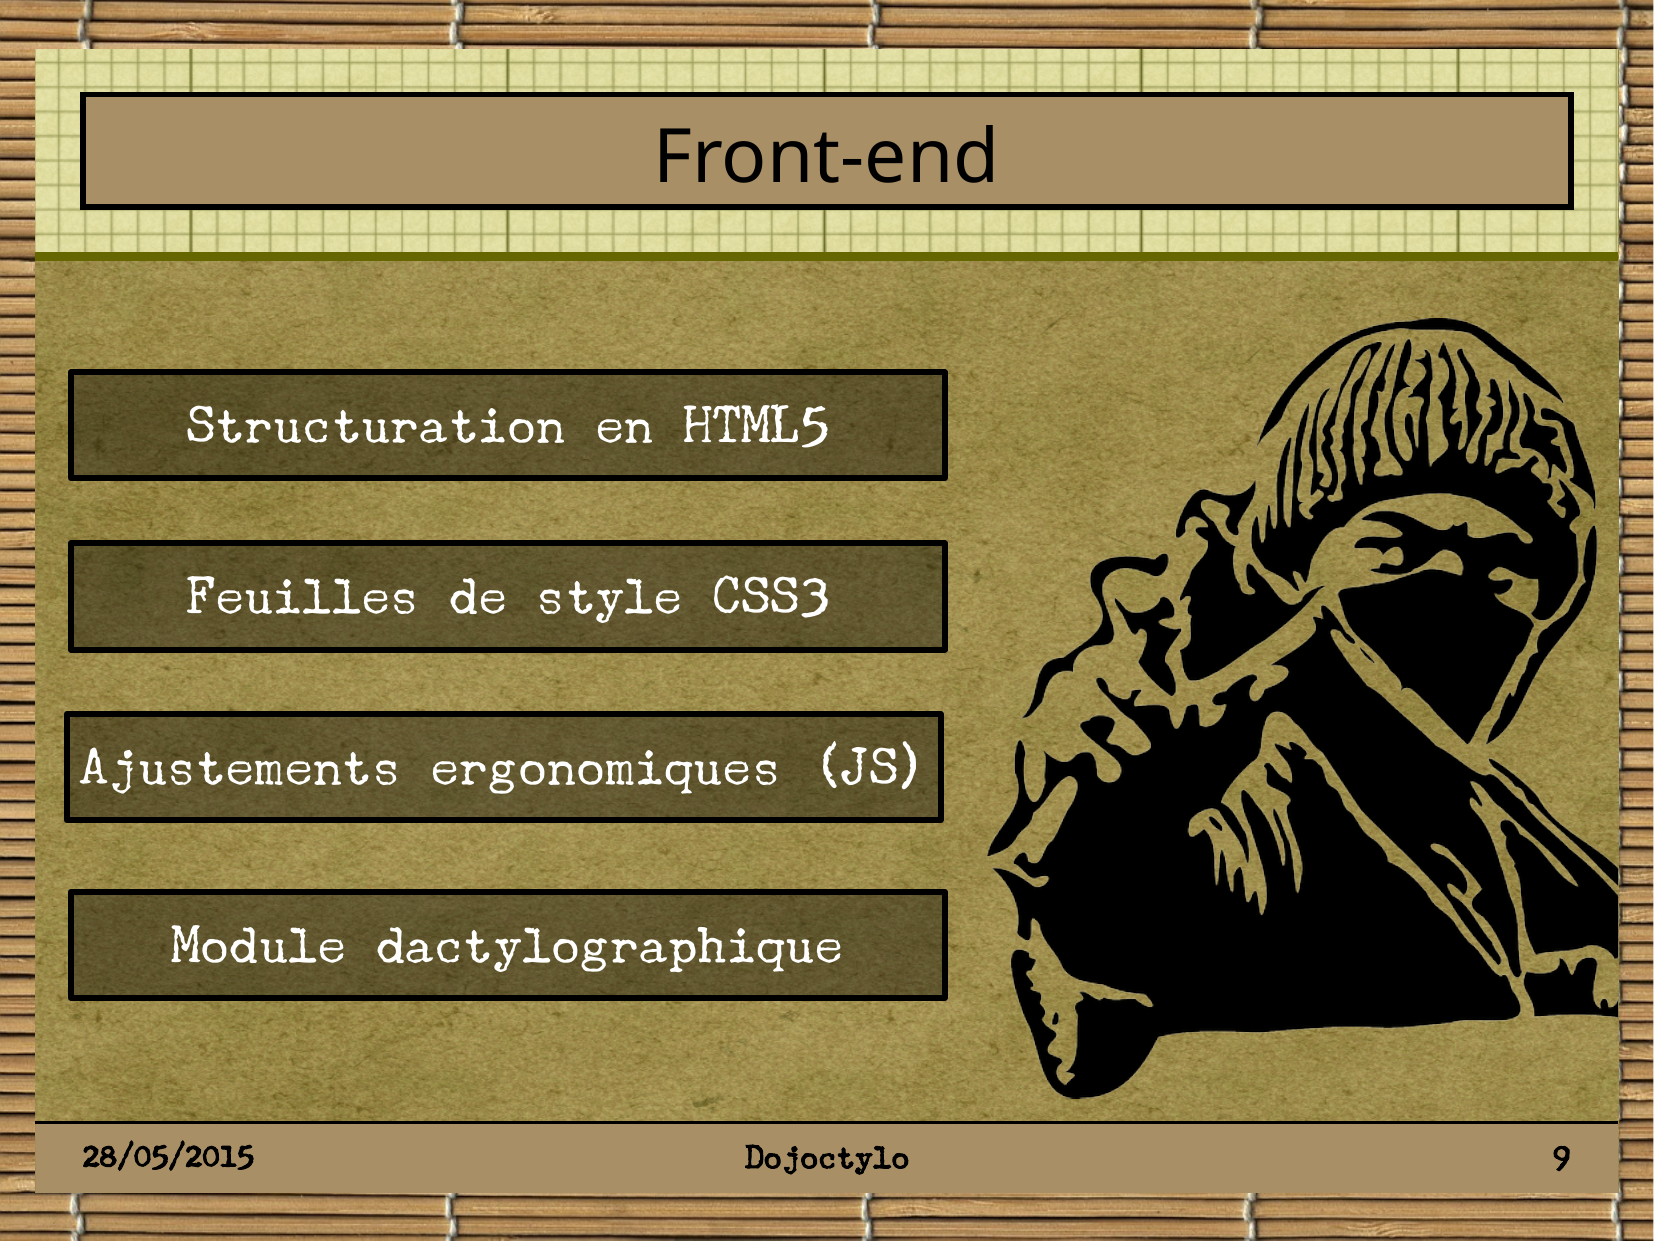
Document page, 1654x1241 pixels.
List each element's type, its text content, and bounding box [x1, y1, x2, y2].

picture [0, 0, 1654, 1241]
text_box Ajustements ergonomiques (JS) [66, 713, 941, 821]
text_box Feuilles de style CSS3 [70, 543, 945, 650]
text_box Module dactylographique [70, 891, 945, 999]
text_box Structuration en HTML5 [70, 372, 945, 479]
title Front-end [82, 49, 1571, 257]
